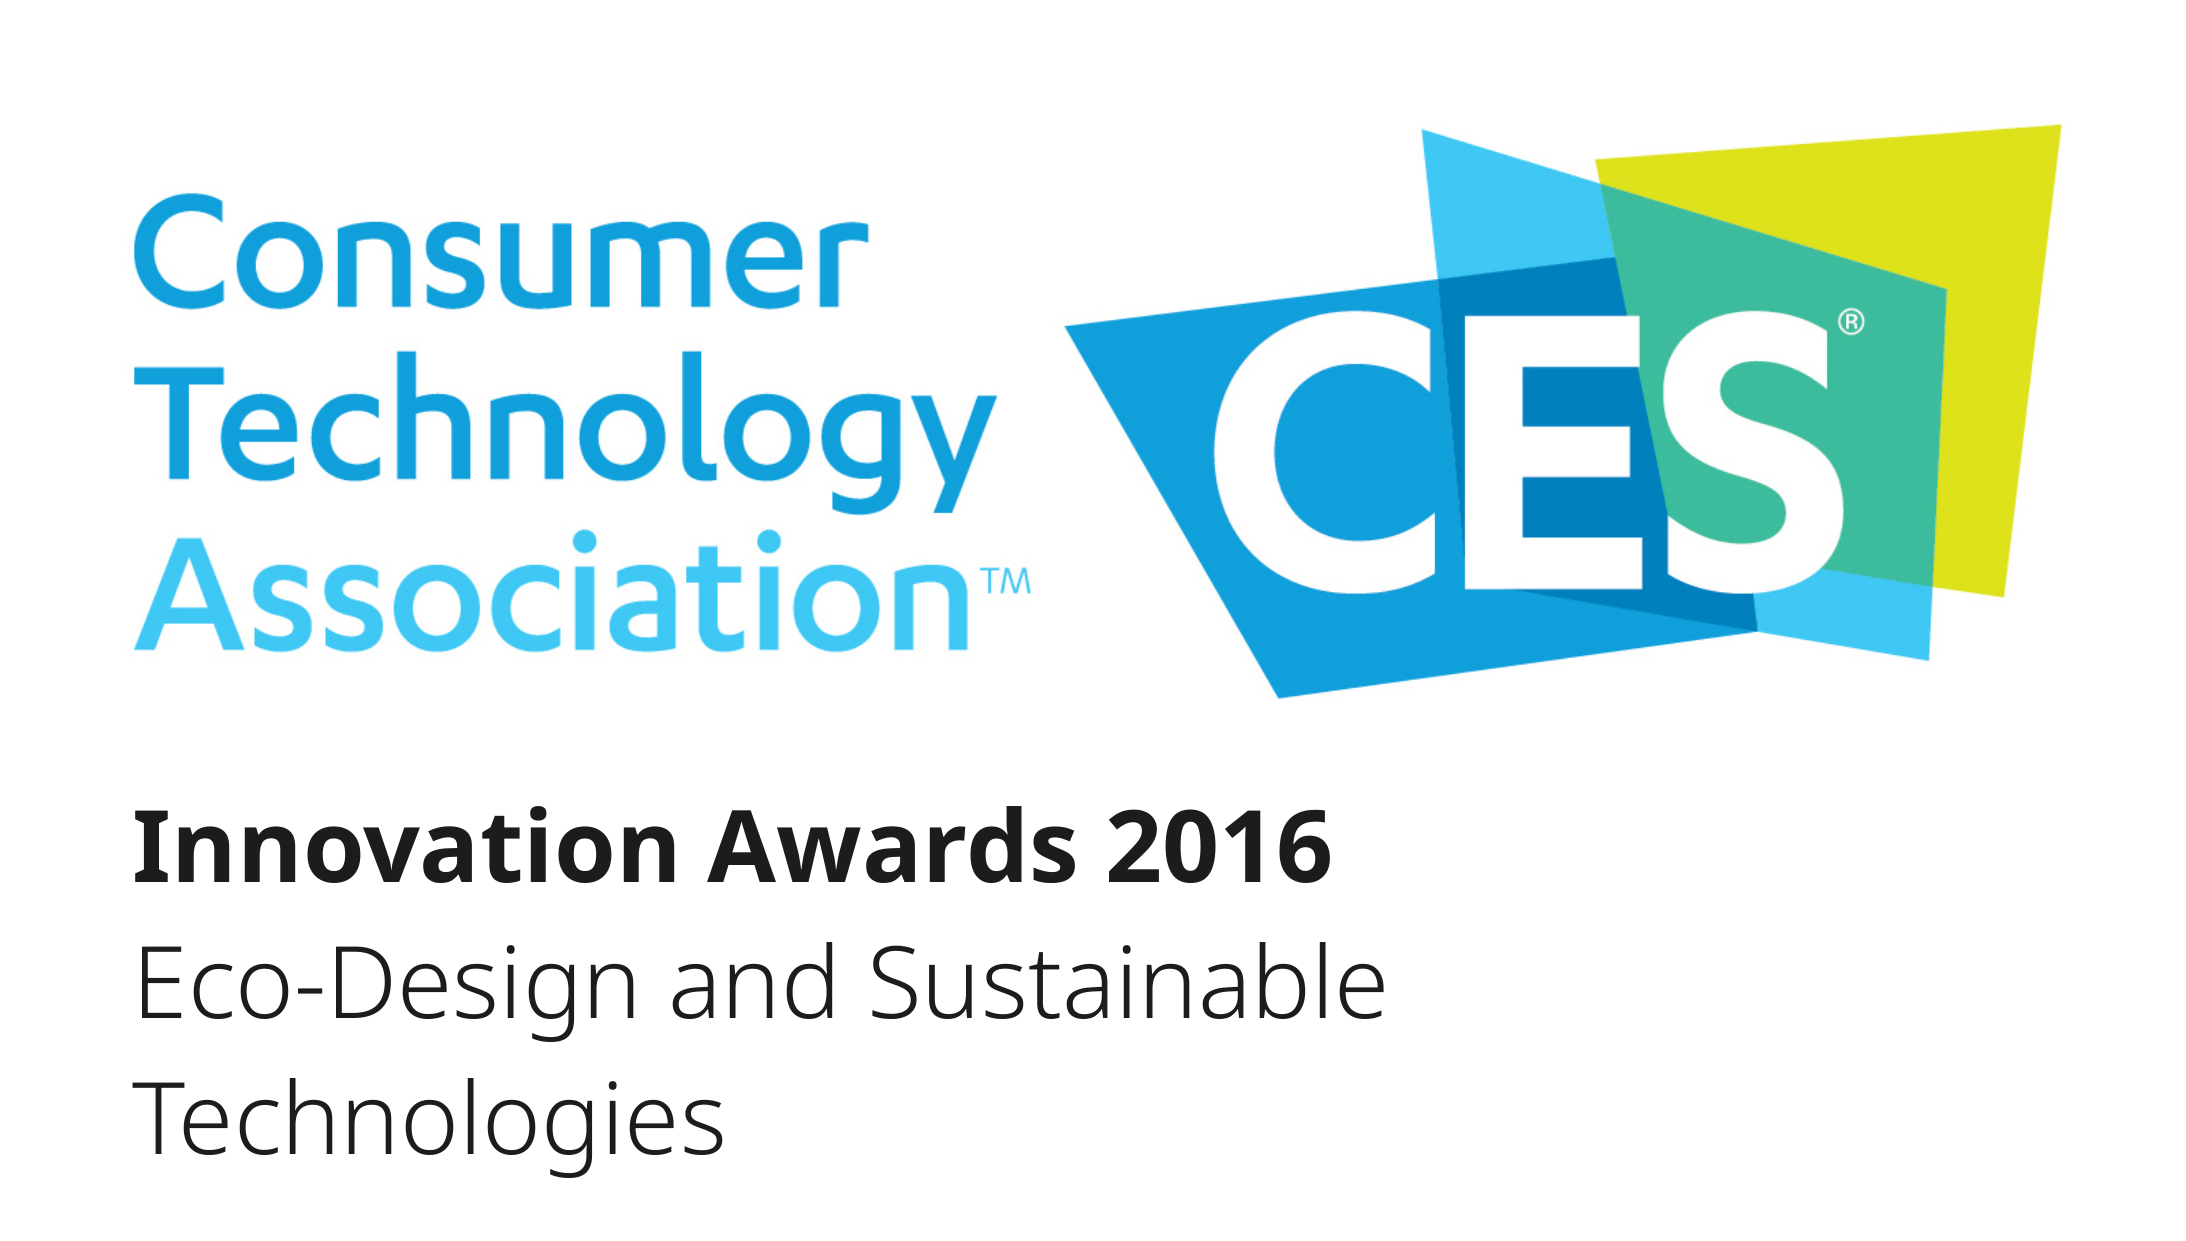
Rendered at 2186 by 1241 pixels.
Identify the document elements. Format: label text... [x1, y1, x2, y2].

text_box Innovation Awards 2016 Eco-Design and Sustainable Technologies Martin Zlámal KEE/POŽ [118, 767, 2008, 1184]
picture [6, 2, 2185, 823]
